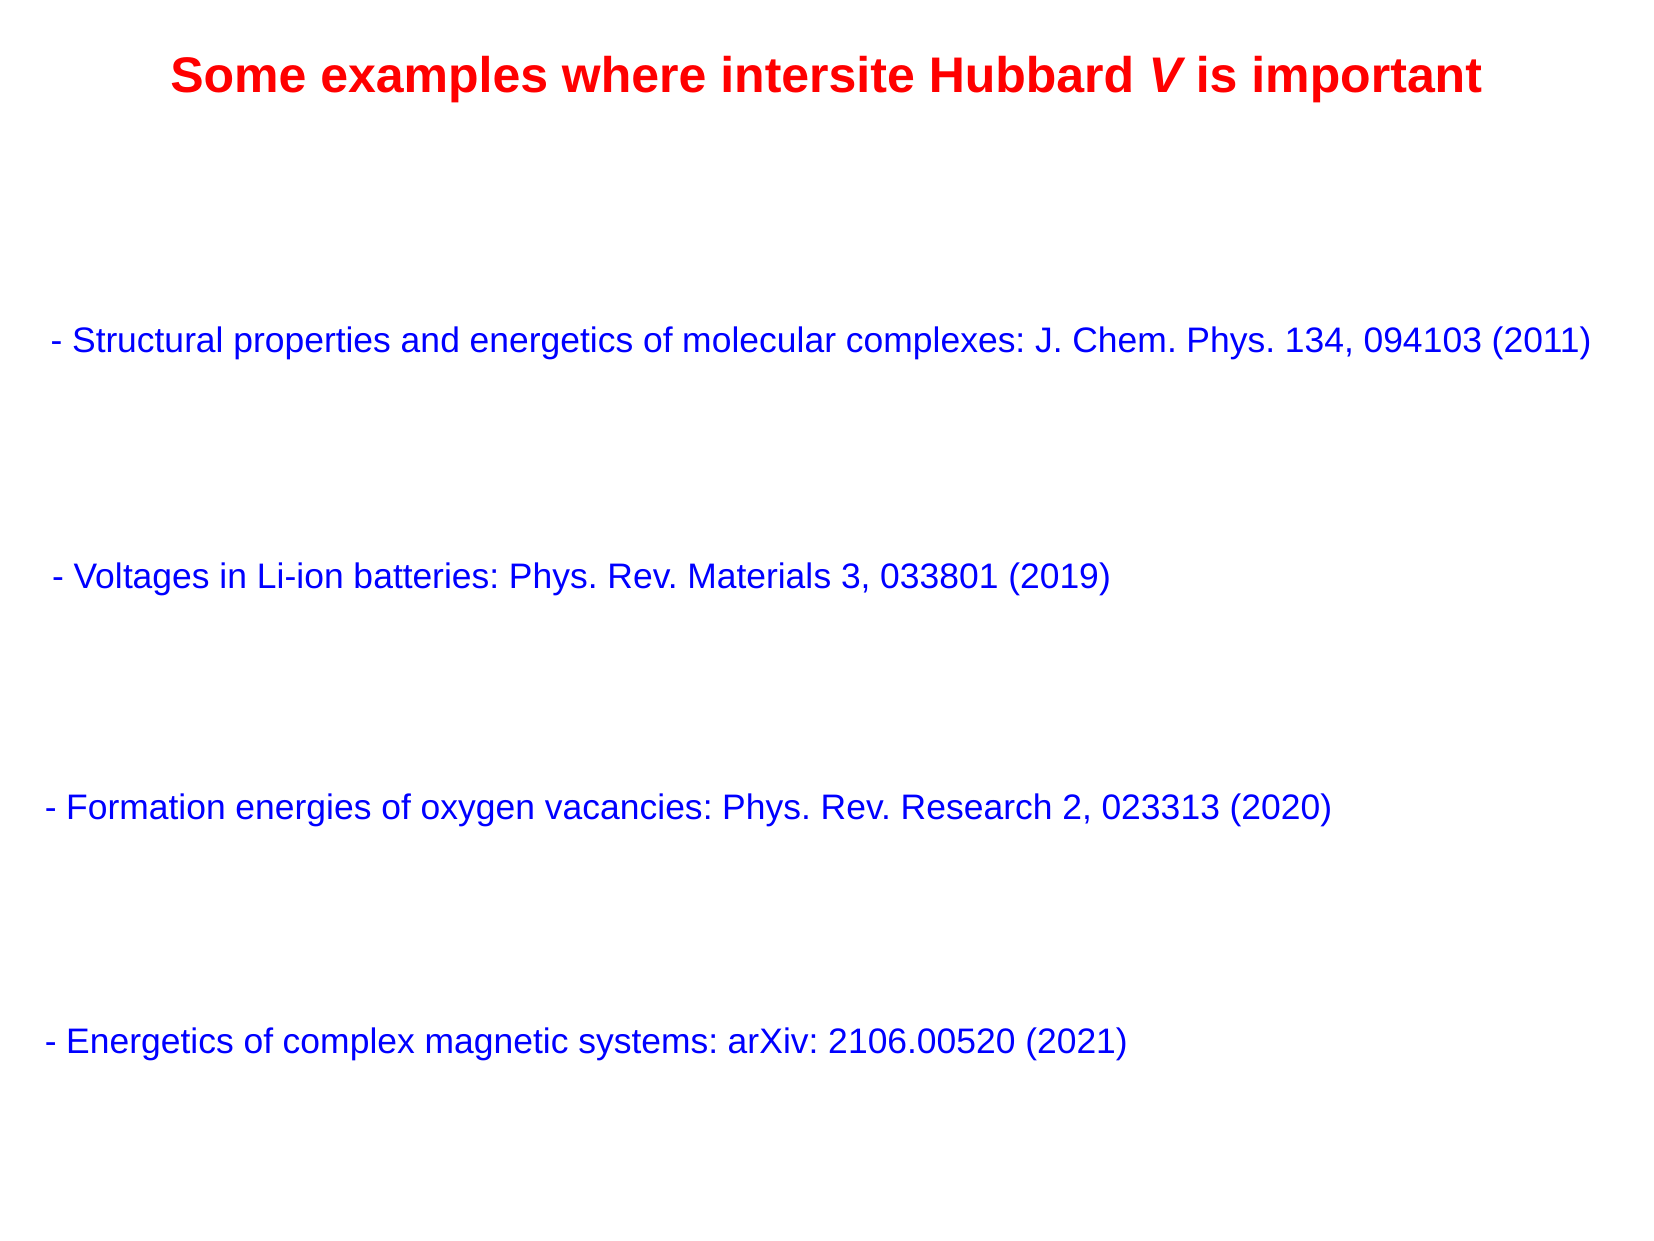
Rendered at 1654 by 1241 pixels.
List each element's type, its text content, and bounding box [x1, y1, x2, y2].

text_box - Structural properties and energetics of molecular complexes: J. Chem. Phys. 134, 094103 (2011) [35, 312, 1620, 379]
text_box - Voltages in Li-ion batteries: Phys. Rev. Materials 3, 033801 (2019) [37, 548, 1313, 615]
text_box - Energetics of complex magnetic systems: arXiv: 2106.00520 (2021) [30, 1013, 1306, 1081]
title Some examples where intersite Hubbard V is important [82, 30, 1571, 116]
text_box - Formation energies of oxygen vacancies: Phys. Rev. Research 2, 023313 (2020) [30, 780, 1360, 847]
